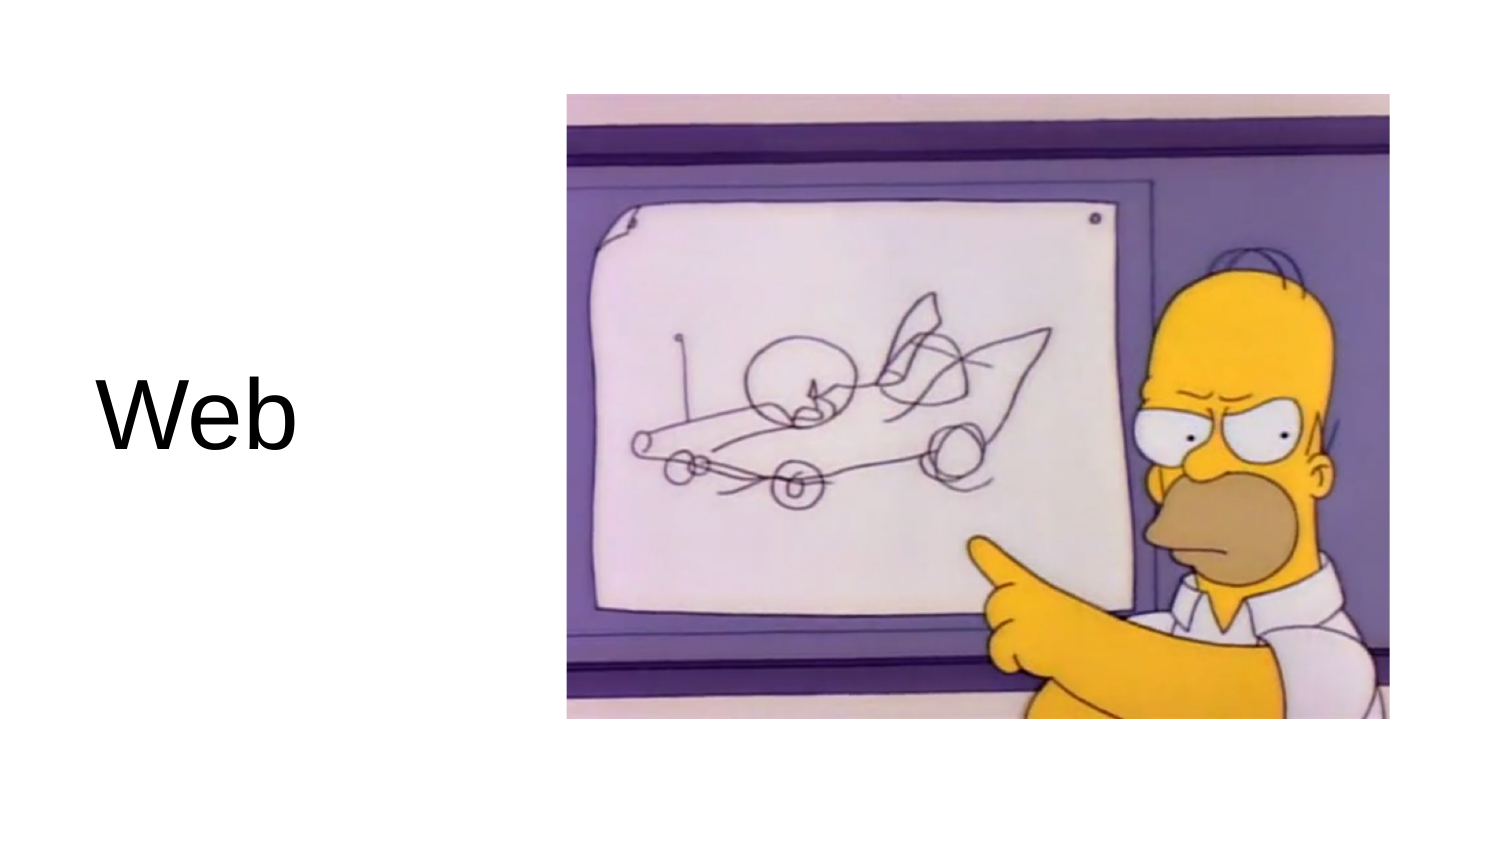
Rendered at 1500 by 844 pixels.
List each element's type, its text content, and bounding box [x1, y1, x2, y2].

picture [566, 94, 1390, 719]
title Web [80, 73, 1125, 745]
